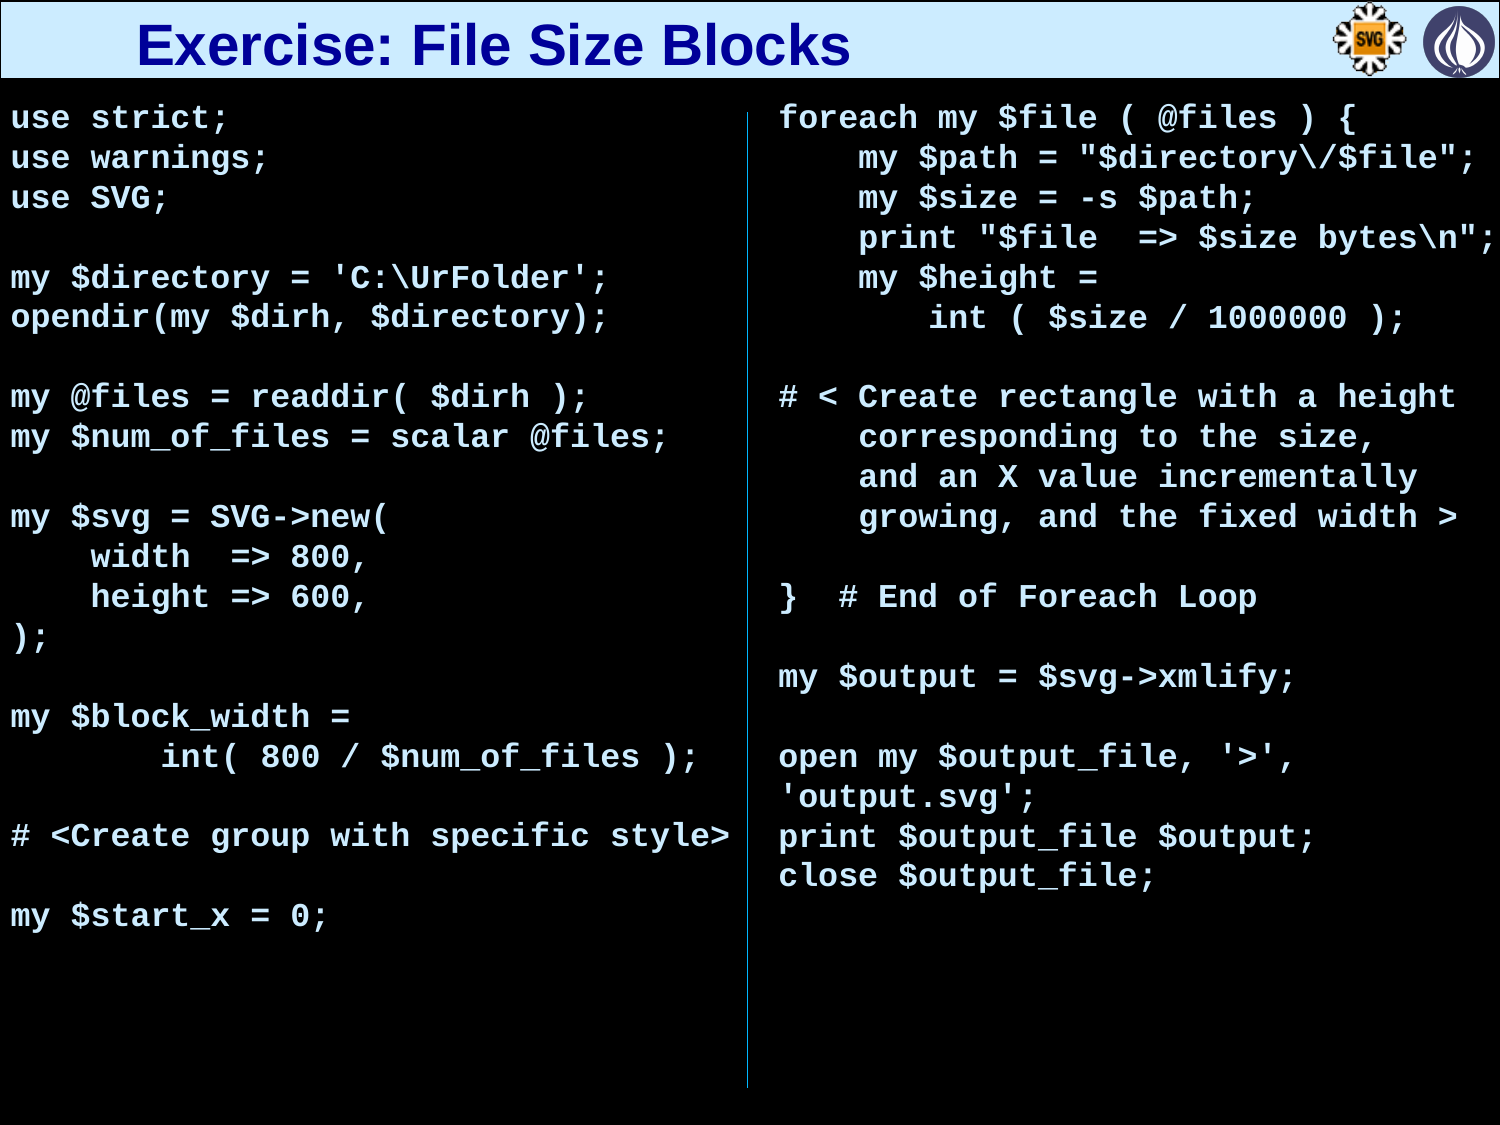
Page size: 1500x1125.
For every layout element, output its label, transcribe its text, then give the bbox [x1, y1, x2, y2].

text_box [0, 0, 121, 80]
text_box Exercise: File Size Blocks [121, 0, 868, 86]
picture [1423, 6, 1495, 78]
text_box foreach my $file ( @files ) { my $path = "$directory\/$file"; my $size = -s $path; print "$file => $size bytes\n"; my $height = int ( $size / 1000000 ); # < Create rectangle with a height corresponding to the size, and an X value incrementally growing, and the fixed width > } # End of Foreach Loop my $output = $svg->xmlify; open my $output_file, '>', 'output.svg'; print $output_file $output; close $output_file; [763, 87, 1500, 902]
text_box use strict; use warnings; use SVG; my $directory = 'C:\UrFolder'; opendir(my $dirh, $directory); my @files = readdir( $dirh ); my $num_of_files = scalar @files; my $svg = SVG->new( width => 800, height => 600, ); my $block_width = int( 800 / $num_of_files ); # <Create group with specific style> my $start_x = 0; [0, 87, 808, 982]
text_box [868, 0, 1328, 80]
picture [1328, 0, 1412, 80]
text_box [1412, 0, 1500, 80]
